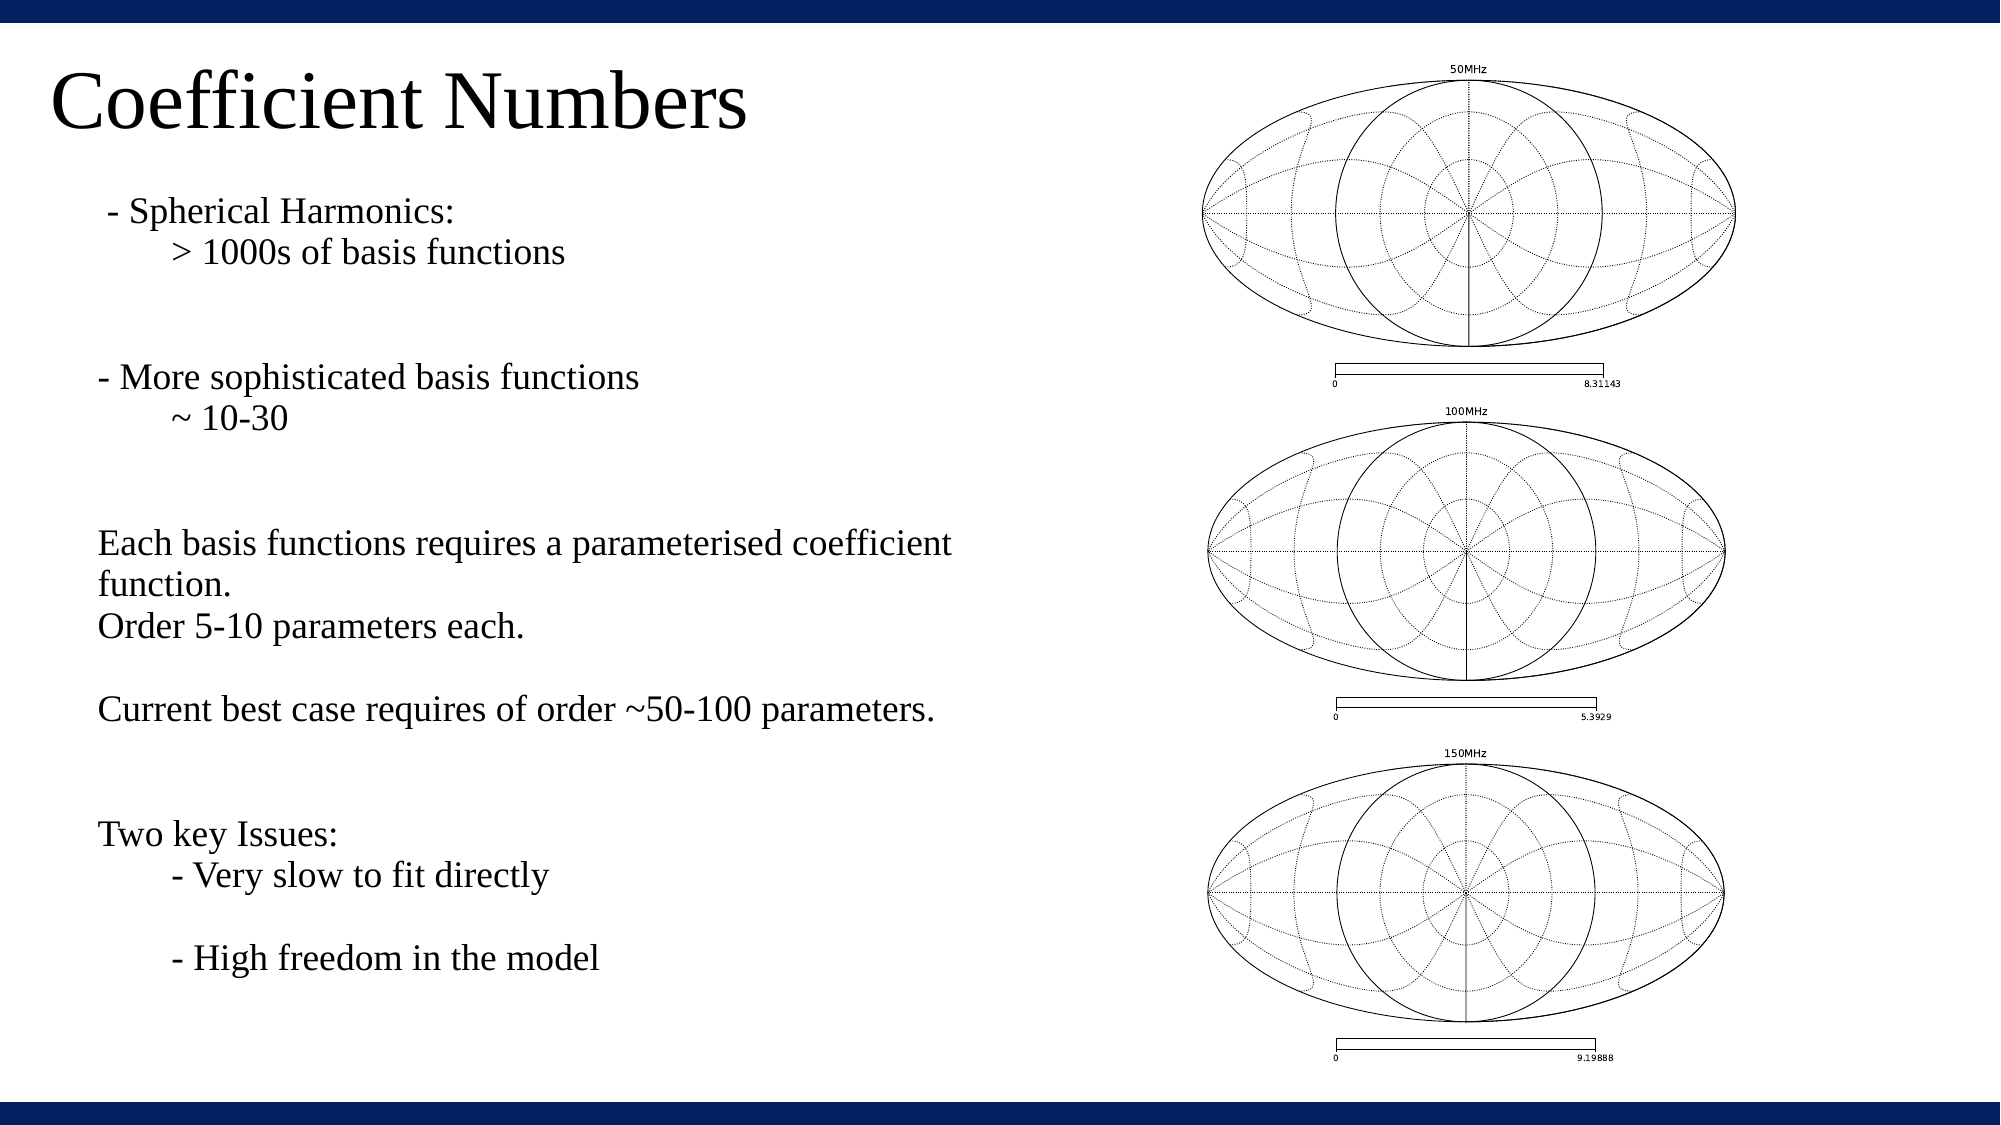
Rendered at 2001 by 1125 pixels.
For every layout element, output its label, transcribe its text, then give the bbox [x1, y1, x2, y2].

text_box - Spherical Harmonics: > 1000s of basis functions - More sophisticated basis functions ~ 10-30 Each basis functions requires a parameterised coefficient function. Order 5-10 parameters each. Current best case requires of order ~50-100 parameters. Two key Issues: - Very slow to fit directly - High freedom in the model [82, 182, 969, 1070]
text_box [0, 0, 2000, 22]
picture [1189, 59, 1749, 1087]
text_box [0, 1102, 2000, 1125]
text_box Coefficient Numbers [35, 47, 1146, 155]
